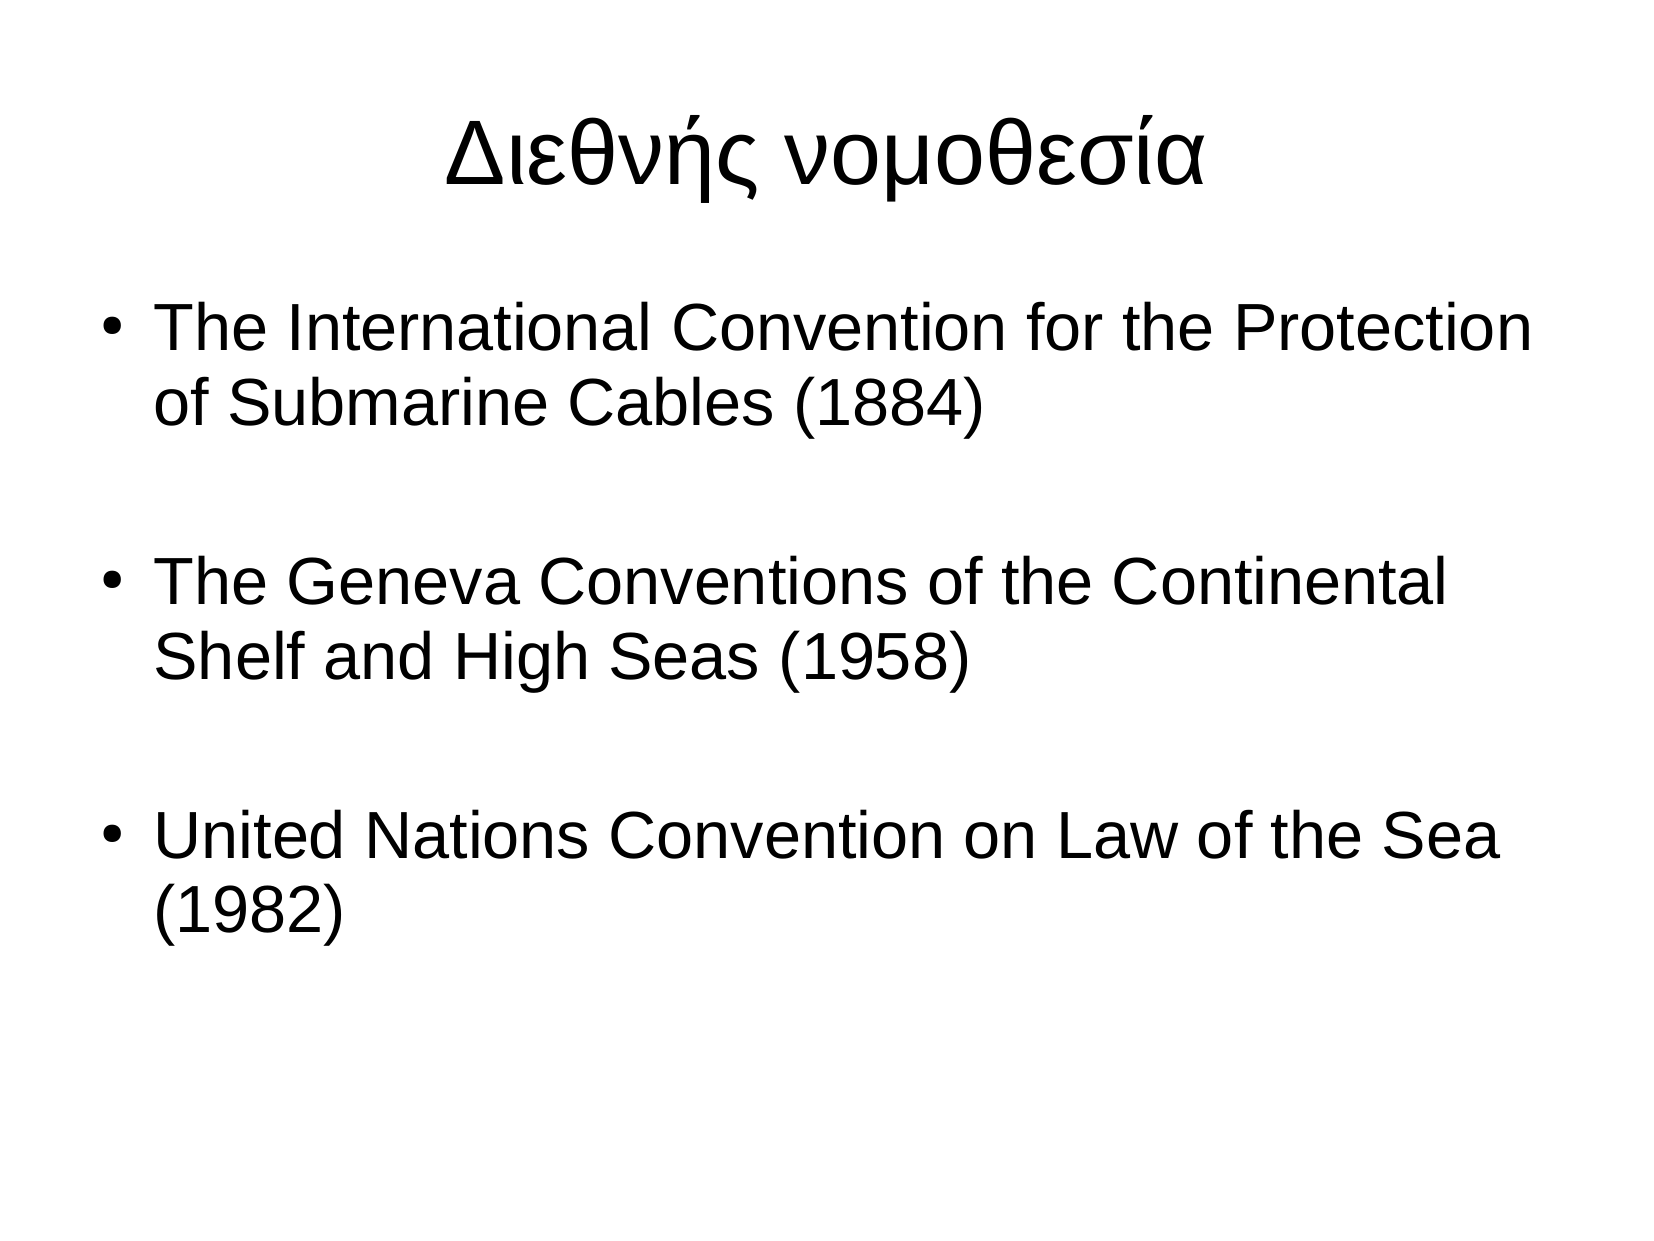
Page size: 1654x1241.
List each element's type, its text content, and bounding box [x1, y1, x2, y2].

title Διεθνής νομοθεσία [82, 49, 1571, 257]
list The International Convention for the Protection of Submarine Cables (1884) The Geneva Conventions of the Continental Shelf and High Seas (1958) United Nations Convention on Law of the Sea (1982) [82, 290, 1571, 1109]
